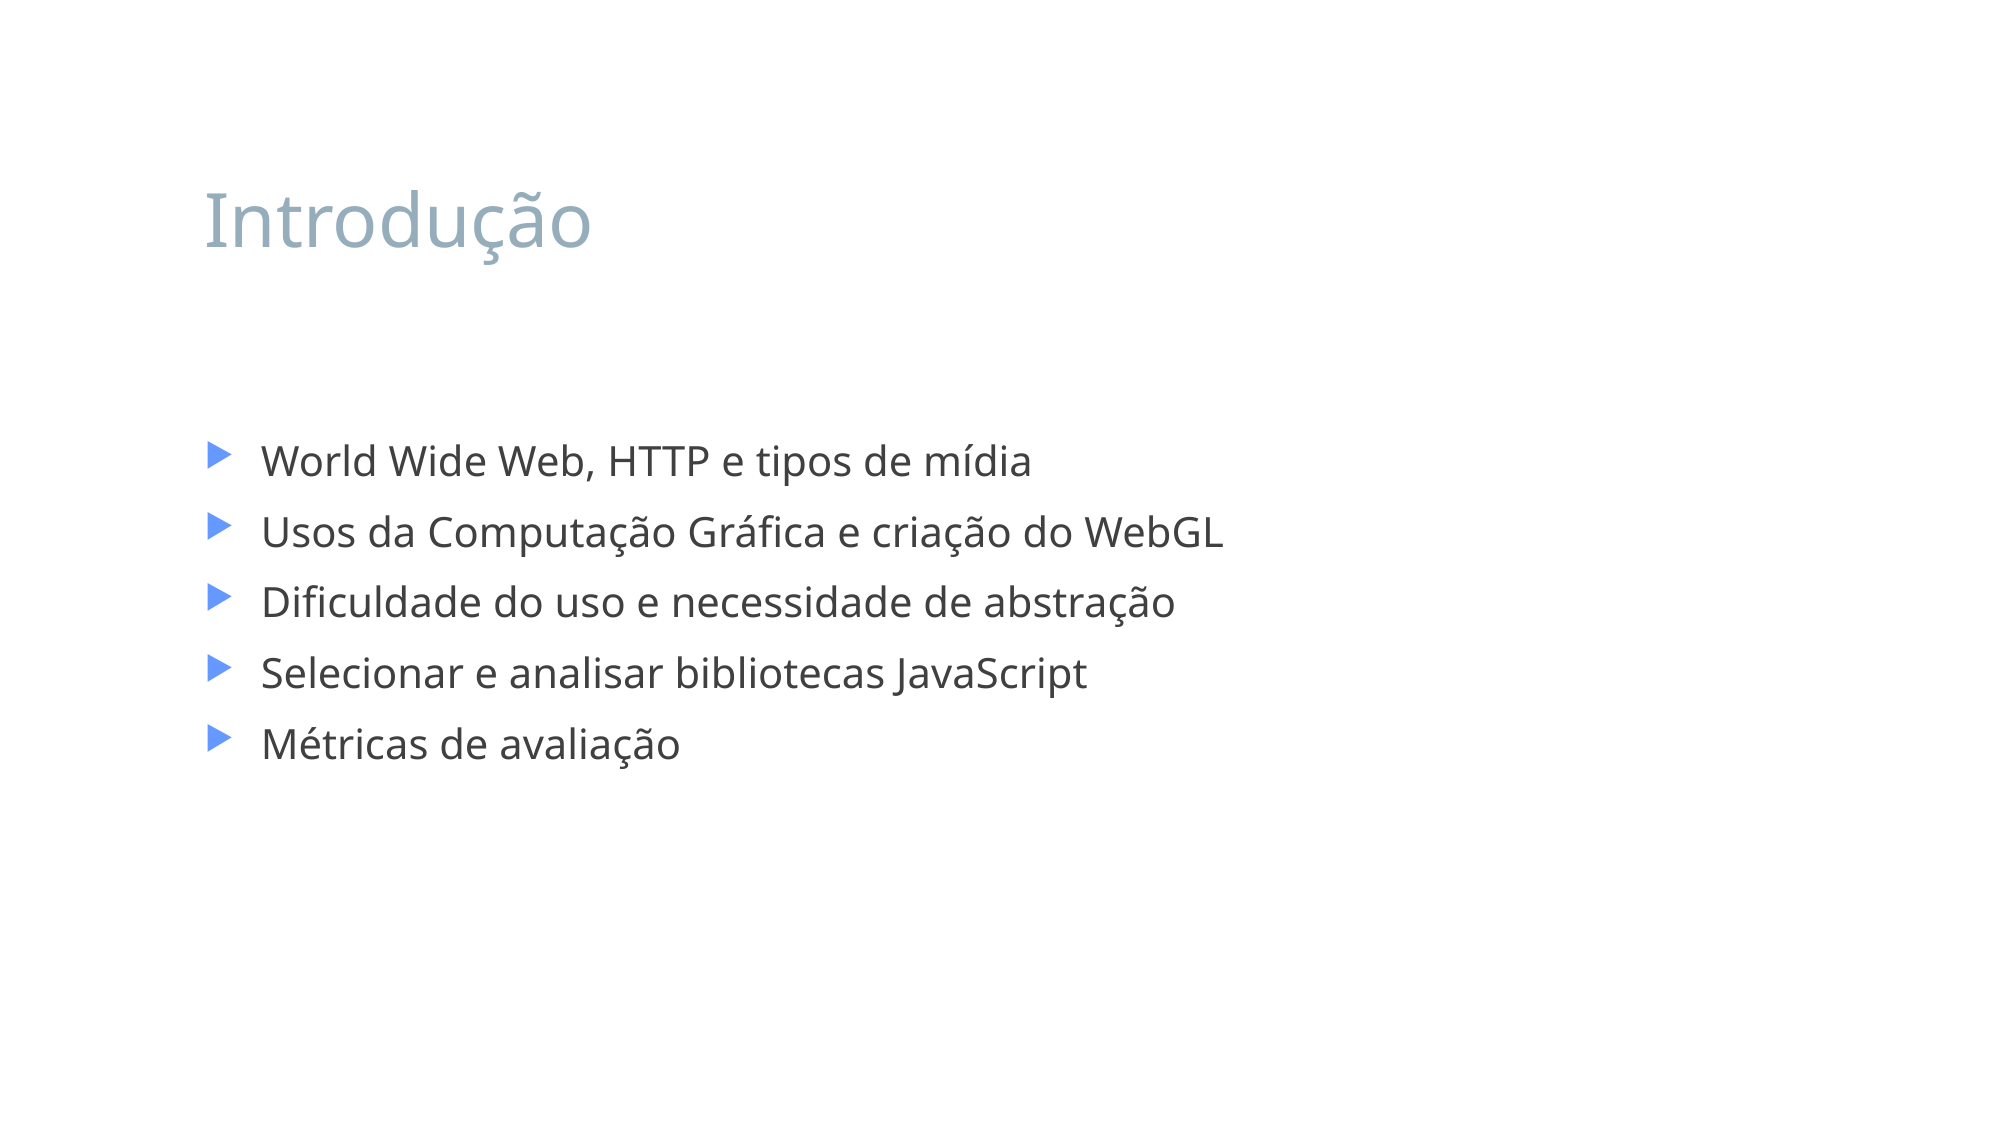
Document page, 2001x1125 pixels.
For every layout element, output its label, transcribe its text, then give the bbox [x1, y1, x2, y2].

title Introdução [189, 159, 1627, 276]
list World Wide Web, HTTP e tipos de mídia Usos da Computação Gráfica e criação do WebGL Dificuldade do uso e necessidade de abstração Selecionar e analisar bibliotecas JavaScript Métricas de avaliação [189, 427, 1638, 988]
